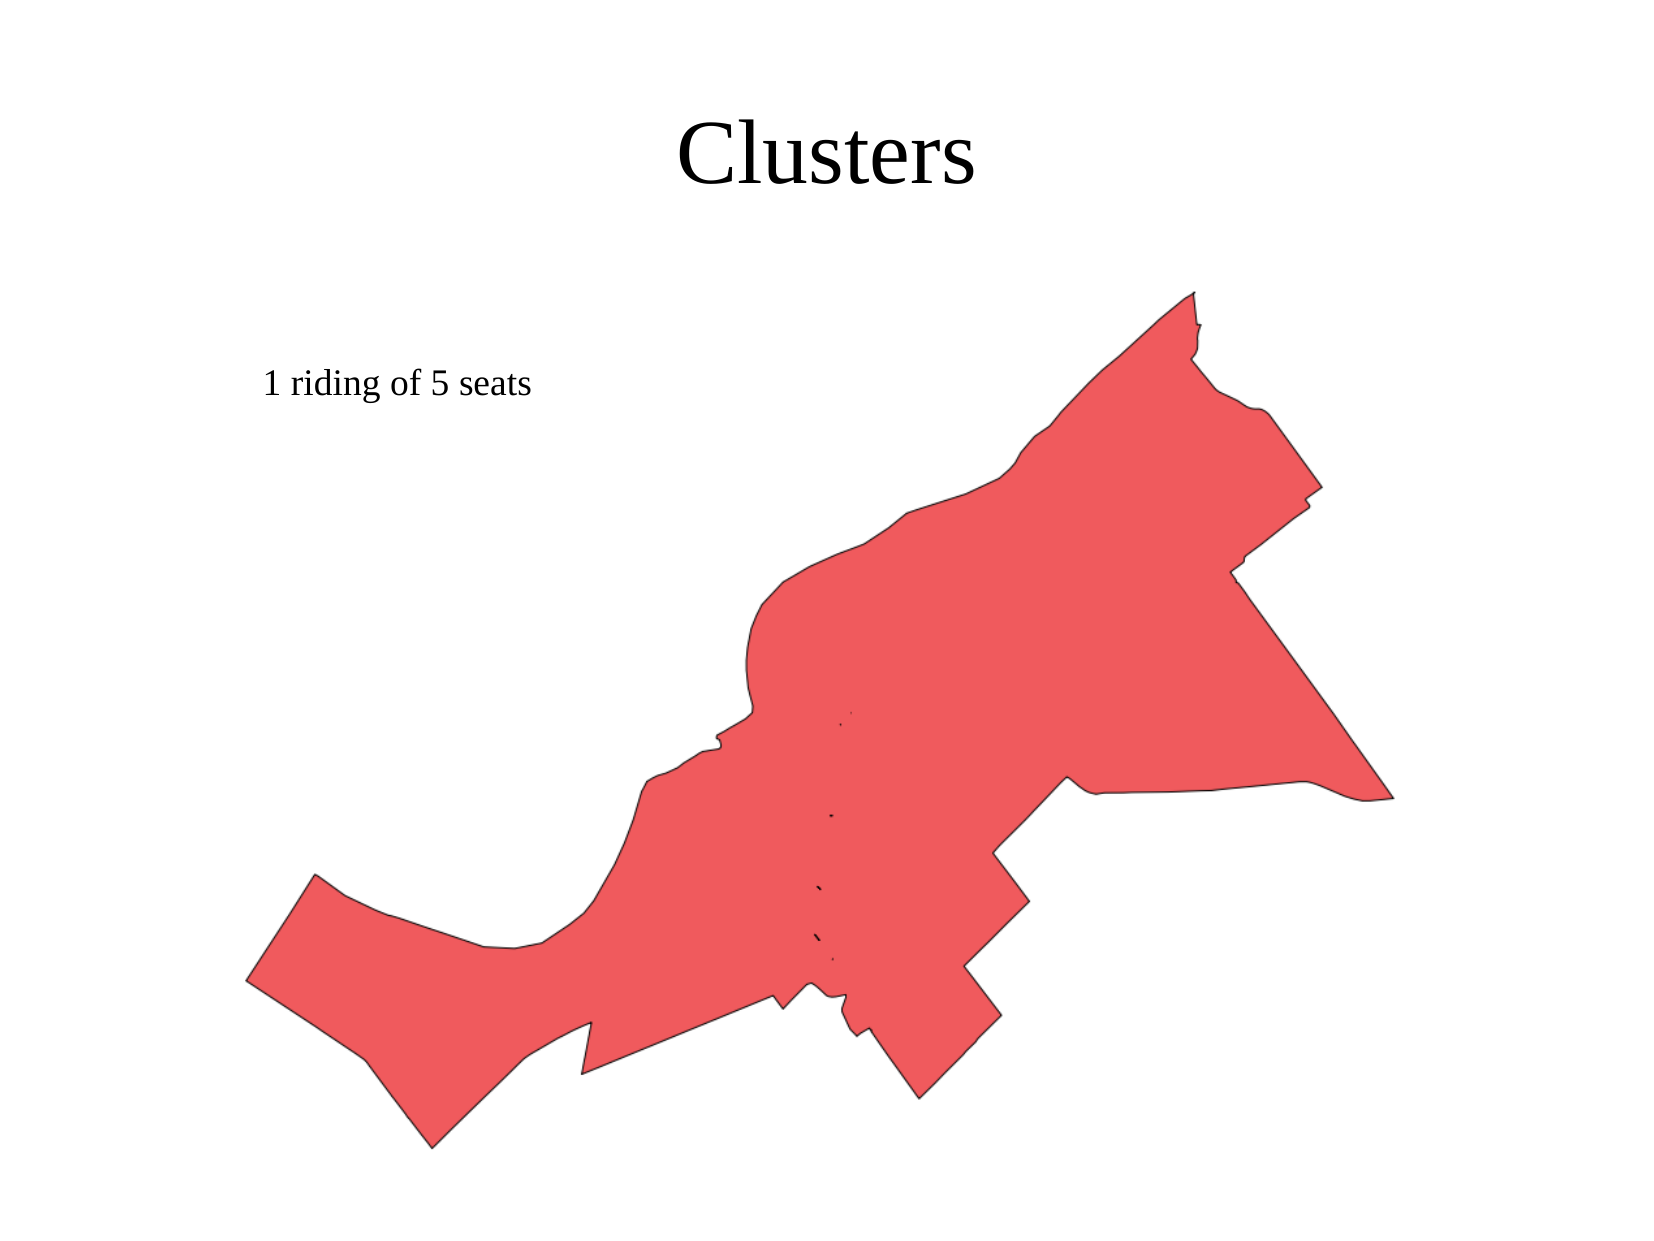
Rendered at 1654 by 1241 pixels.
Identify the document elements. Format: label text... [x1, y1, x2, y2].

text_box 1 riding of 5 seats [248, 354, 697, 426]
picture [80, 271, 1560, 1170]
title Clusters [82, 49, 1571, 257]
